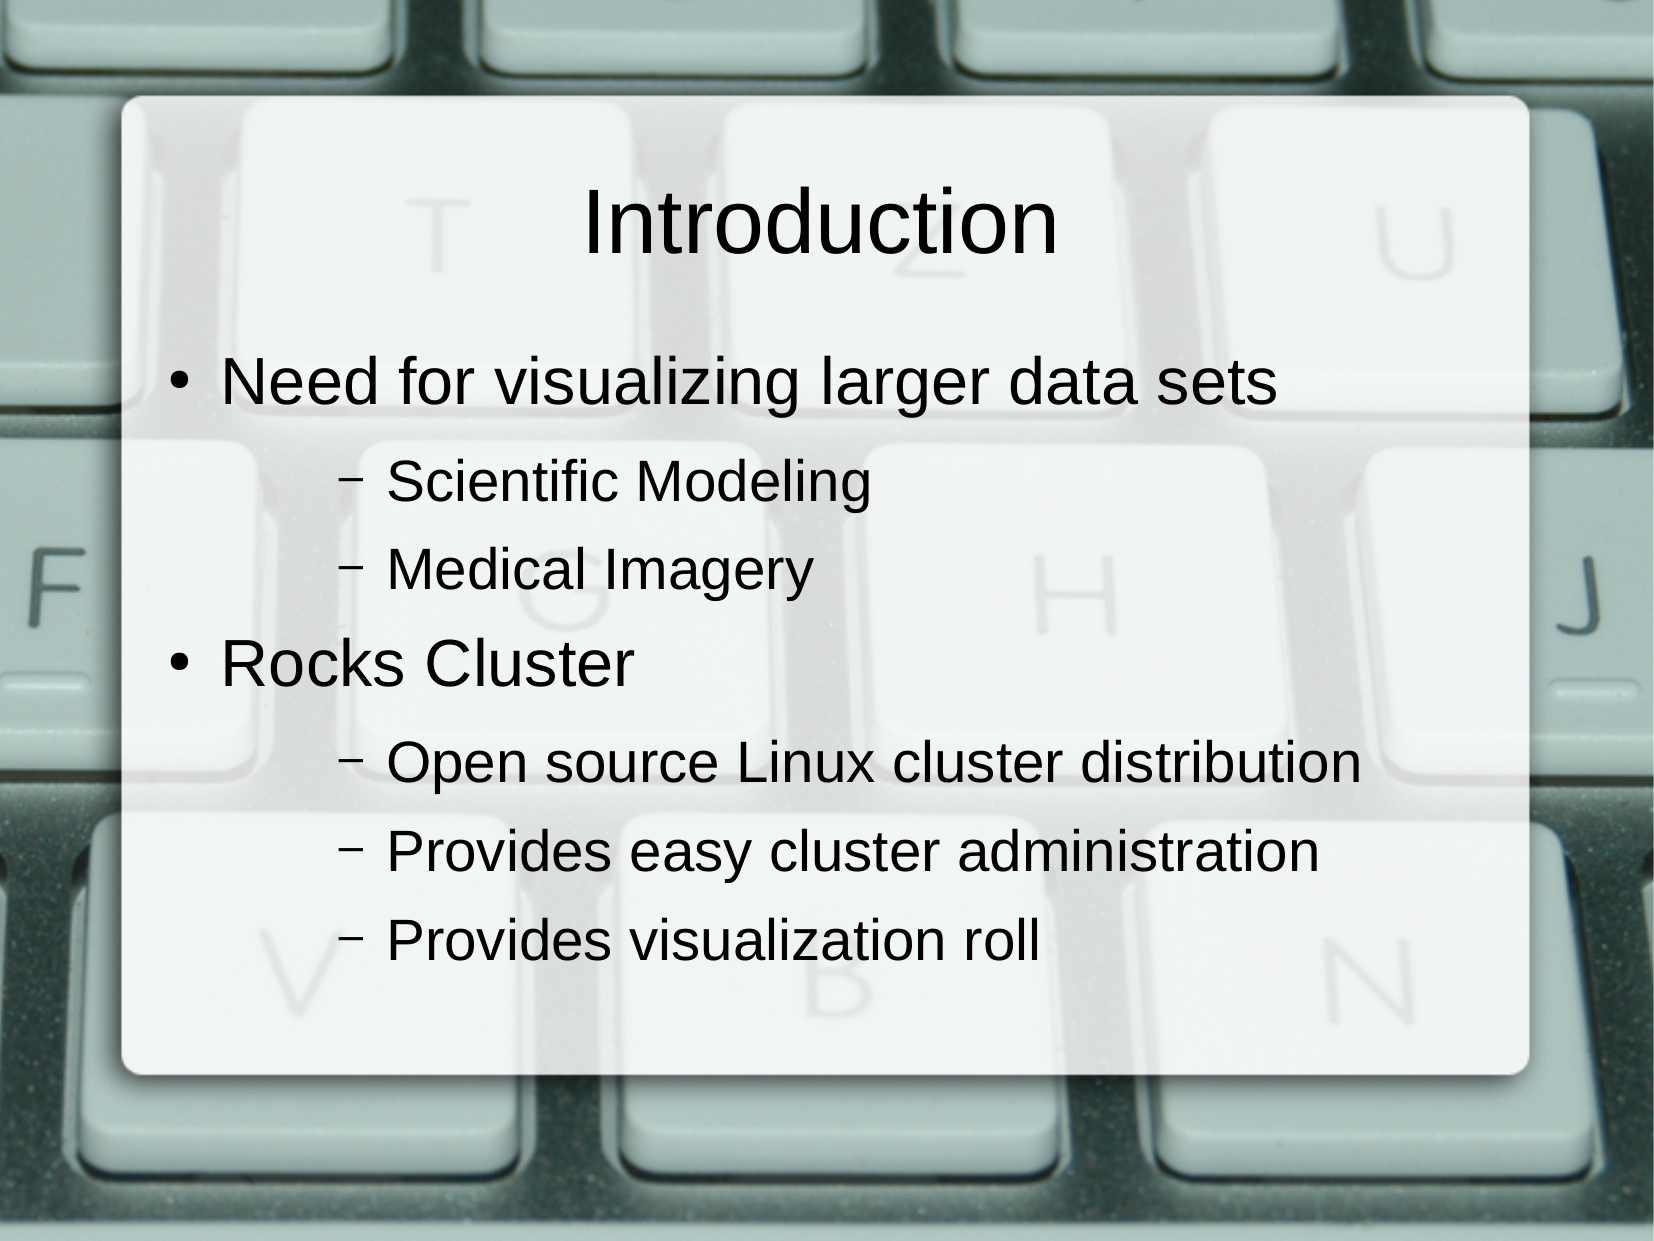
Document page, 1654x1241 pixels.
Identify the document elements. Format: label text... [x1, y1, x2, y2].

picture [0, 0, 1654, 1241]
list Need for visualizing larger data sets Scientific Modeling Medical Imagery Rocks Cluster Open source Linux cluster distribution Provides easy cluster administration Provides visualization roll [150, 344, 1509, 1053]
title Introduction [135, 117, 1506, 325]
